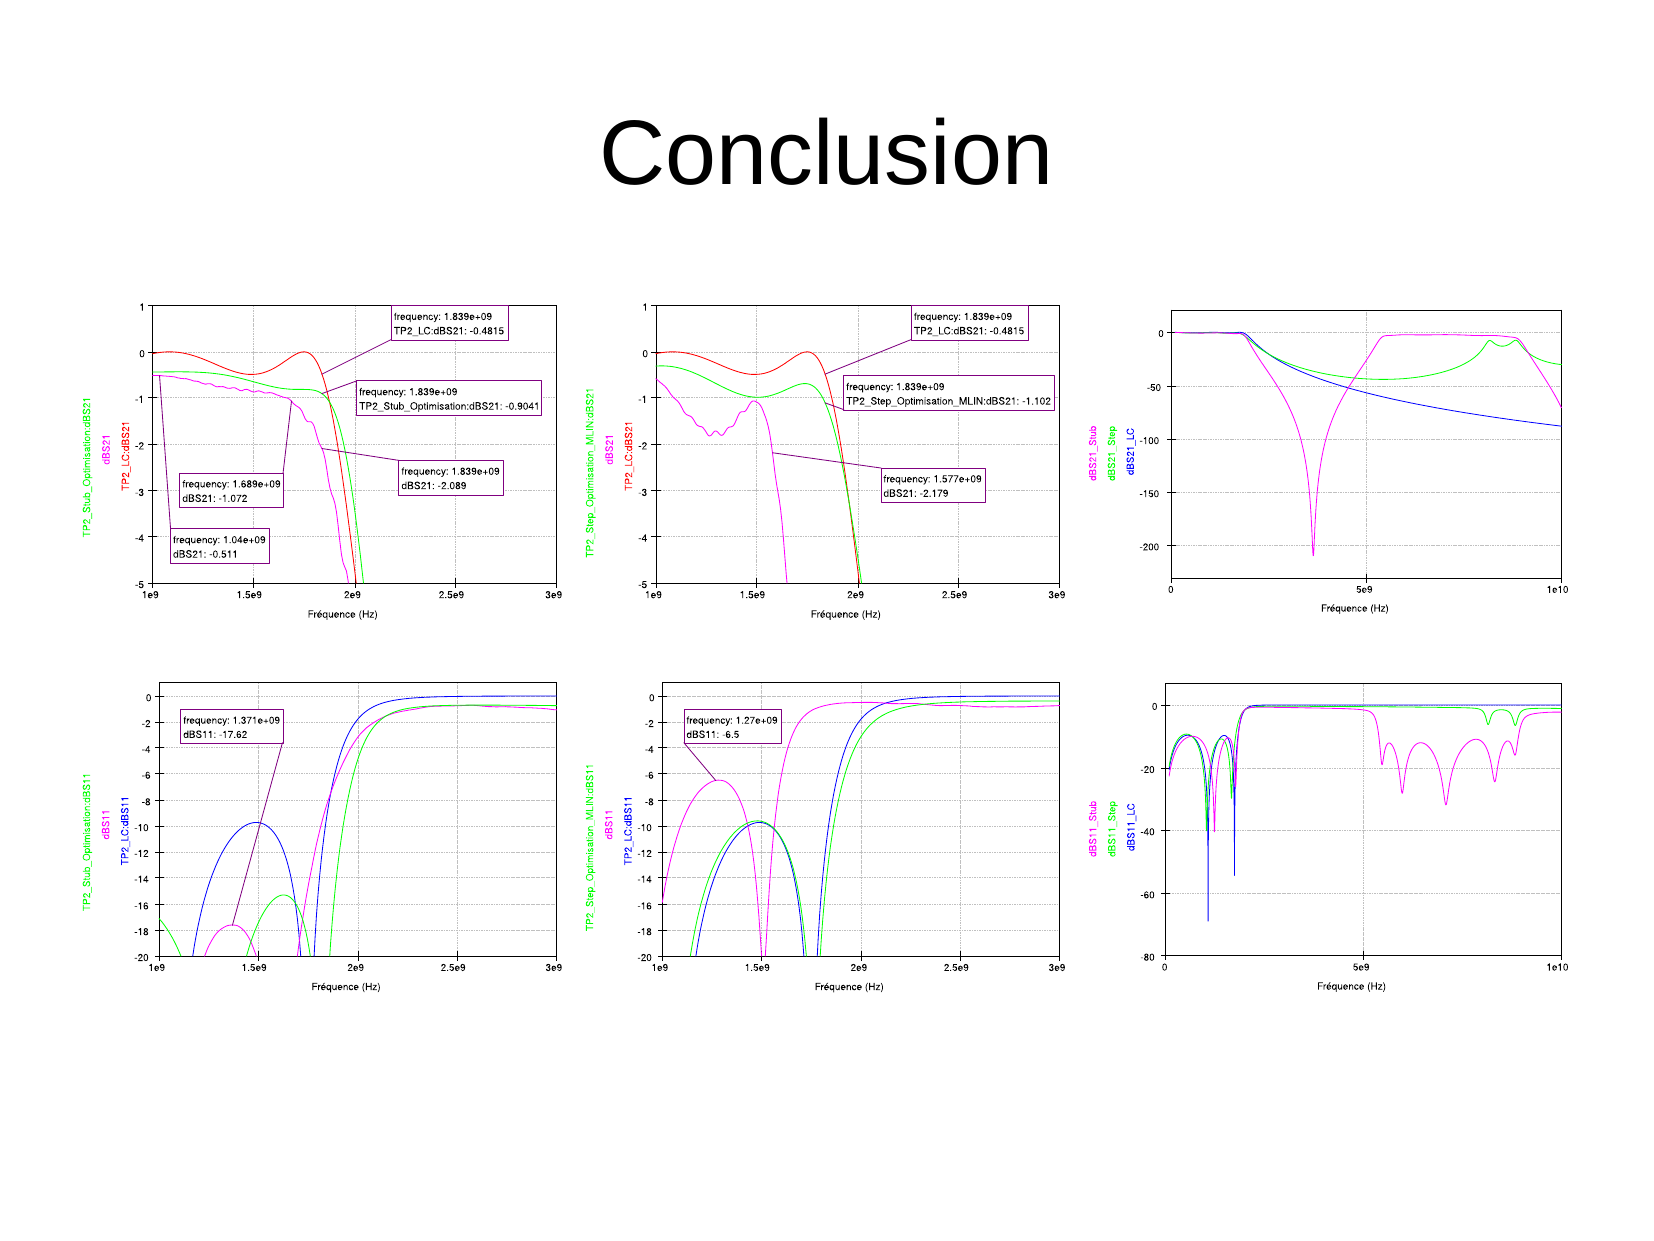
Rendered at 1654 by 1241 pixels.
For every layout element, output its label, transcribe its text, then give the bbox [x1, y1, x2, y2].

picture [585, 682, 1065, 993]
picture [82, 303, 562, 620]
title Conclusion [82, 49, 1571, 257]
picture [82, 682, 562, 993]
picture [1088, 309, 1568, 614]
picture [1088, 682, 1568, 992]
picture [585, 303, 1065, 620]
